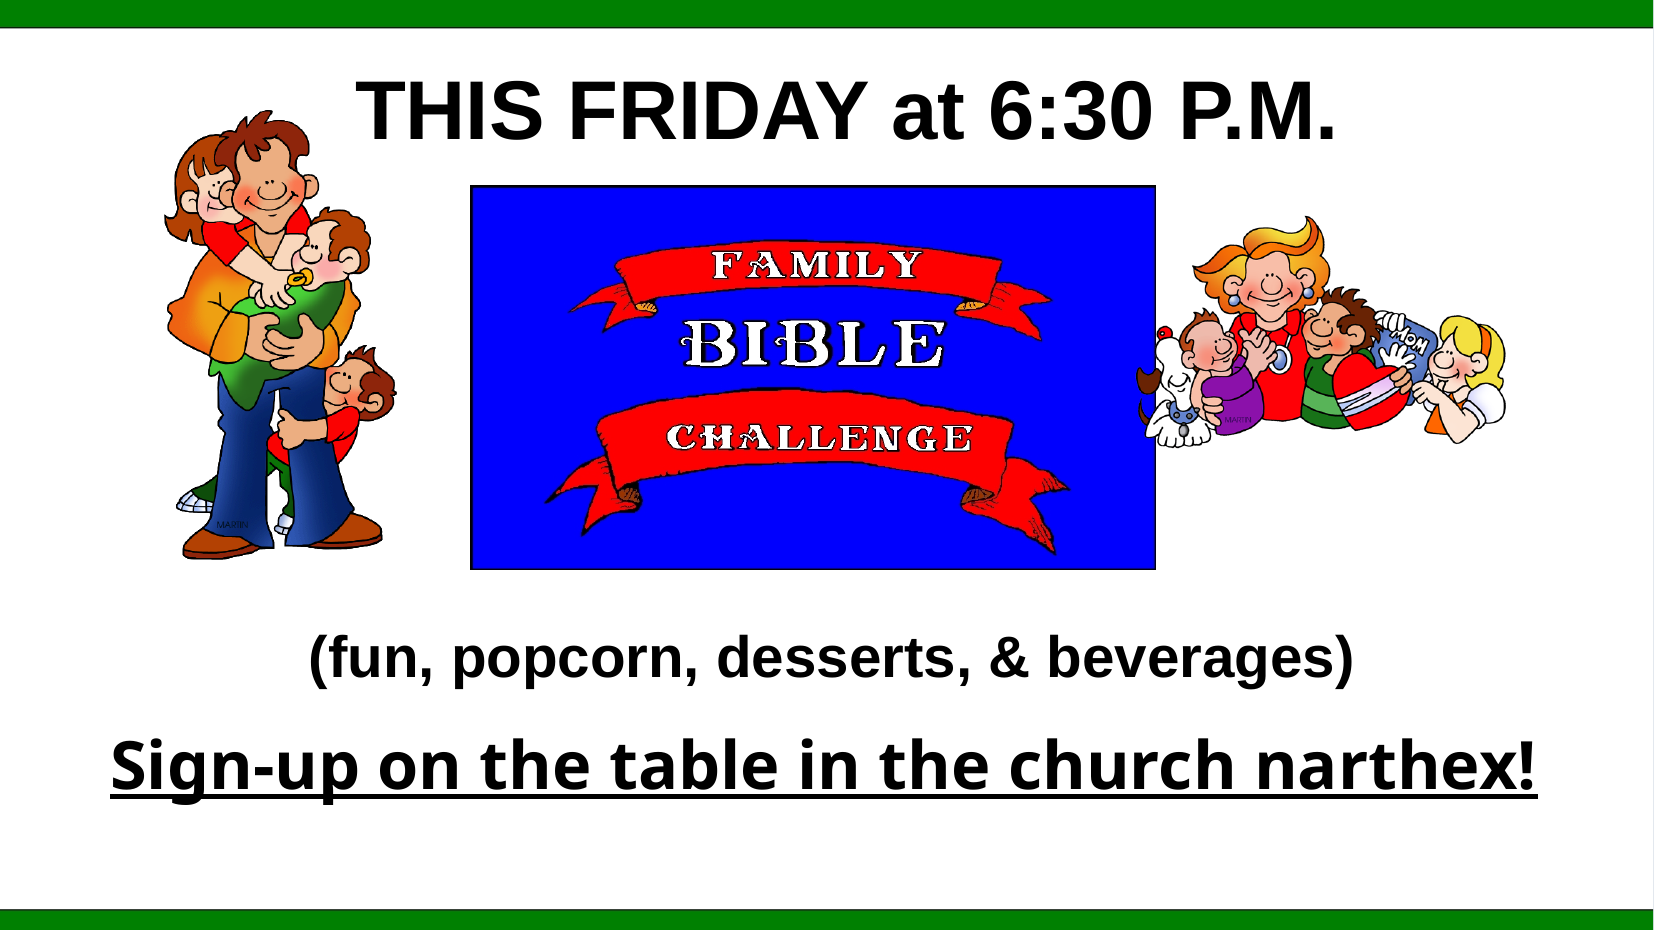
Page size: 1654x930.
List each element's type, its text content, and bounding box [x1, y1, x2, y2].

text_box (fun, popcorn, desserts, & beverages) Sign-up on the table in the church narthex! [75, 617, 1591, 815]
picture [0, 0, 1654, 930]
text_box THIS FRIDAY at 6:30 P.M. [285, 57, 1411, 166]
